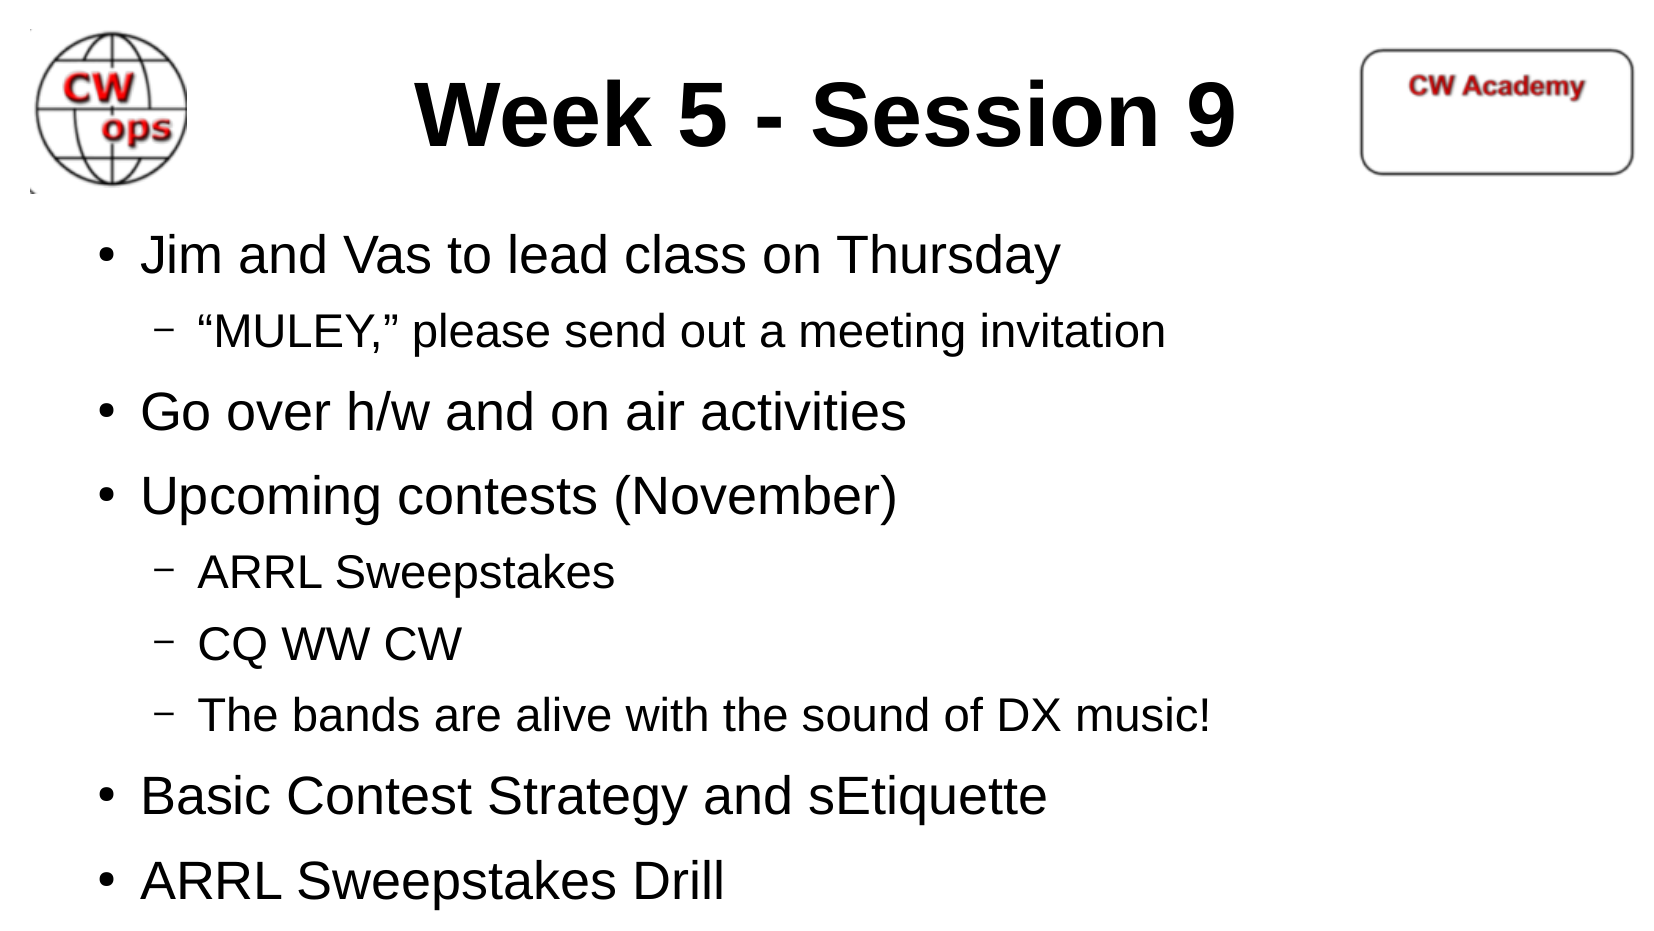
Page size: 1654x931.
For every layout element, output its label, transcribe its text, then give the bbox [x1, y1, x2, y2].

picture [30, 29, 187, 194]
list Jim and Vas to lead class on Thursday “MULEY,” please send out a meeting invitation Go over h/w and on air activities Upcoming contests (November) ARRL Sweepstakes CQ WW CW The bands are alive with the sound of DX music! Basic Contest Strategy and sEtiquette ARRL Sweepstakes Drill [82, 225, 1571, 915]
picture [1571, 37, 1640, 186]
title Week 5 - Session 9 [82, 37, 1571, 193]
